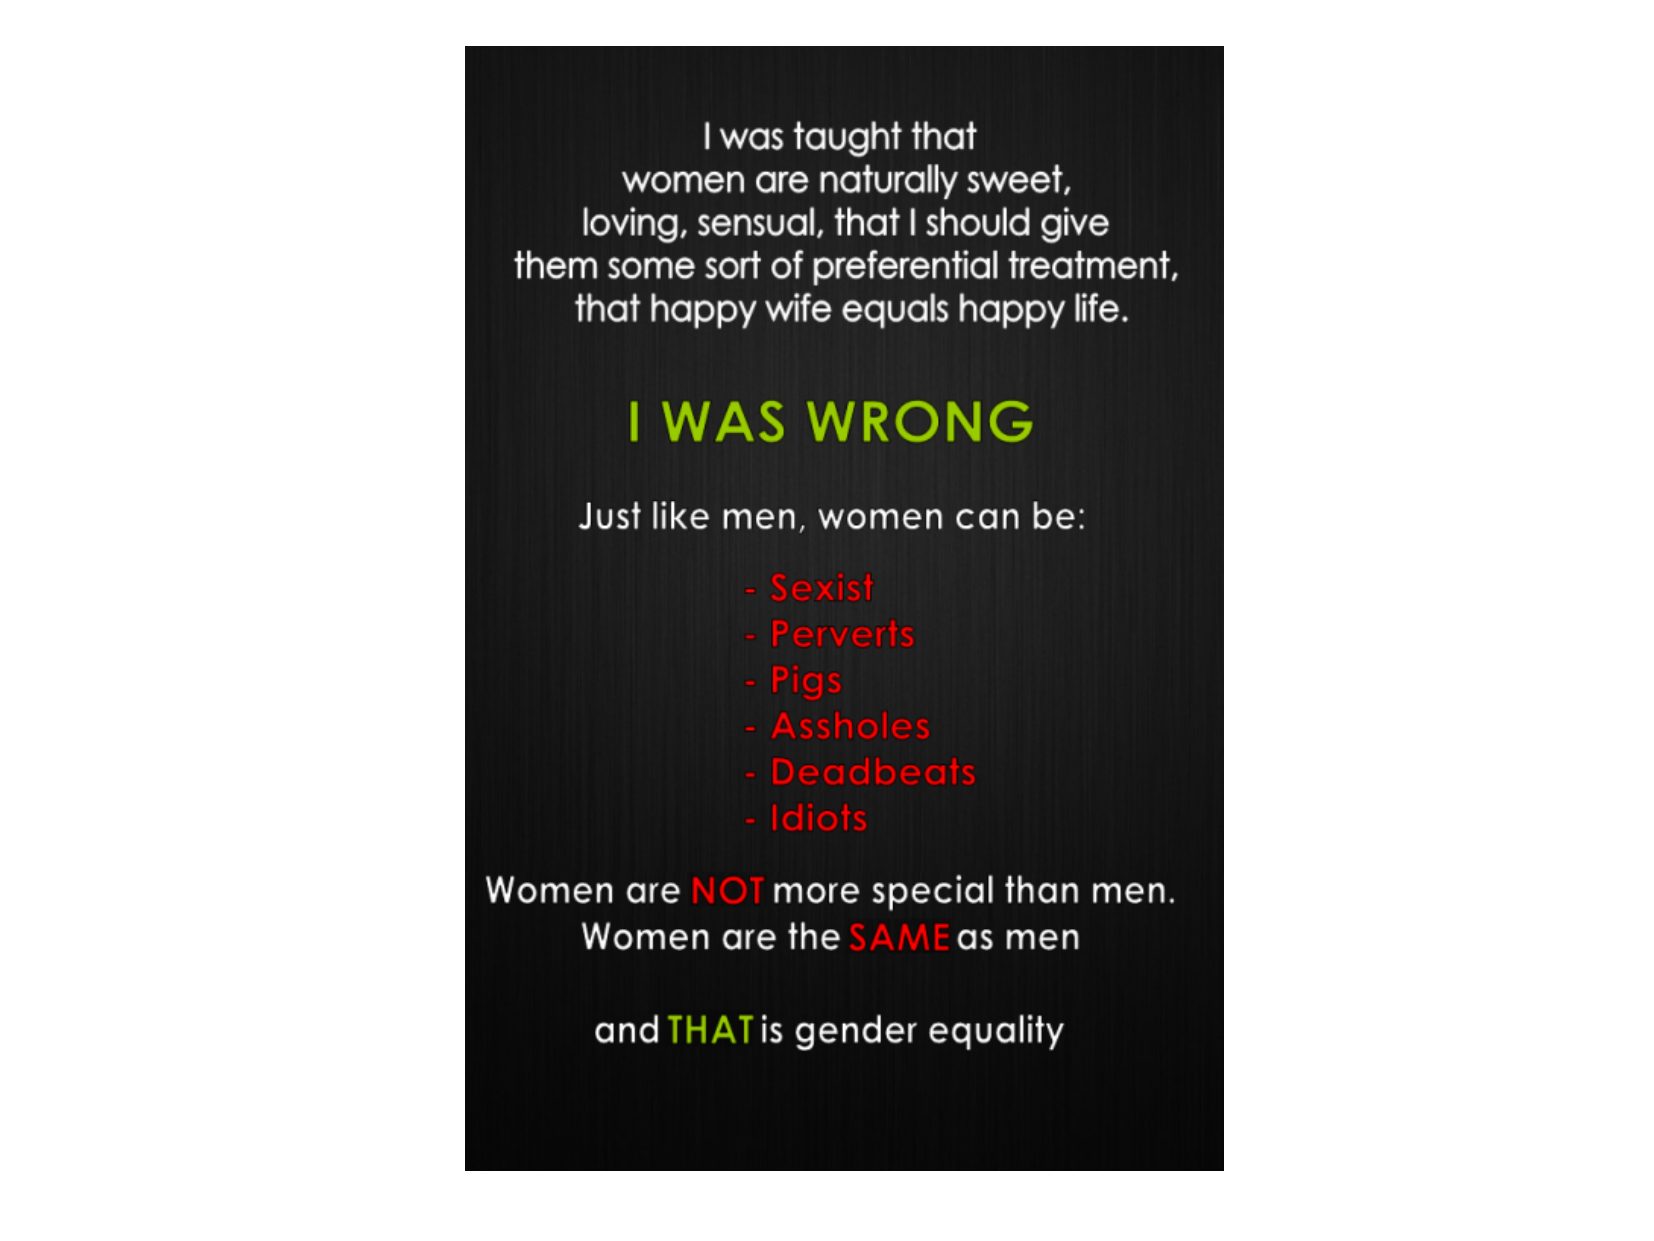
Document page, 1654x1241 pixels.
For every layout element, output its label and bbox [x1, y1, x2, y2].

picture [465, 46, 1224, 1171]
